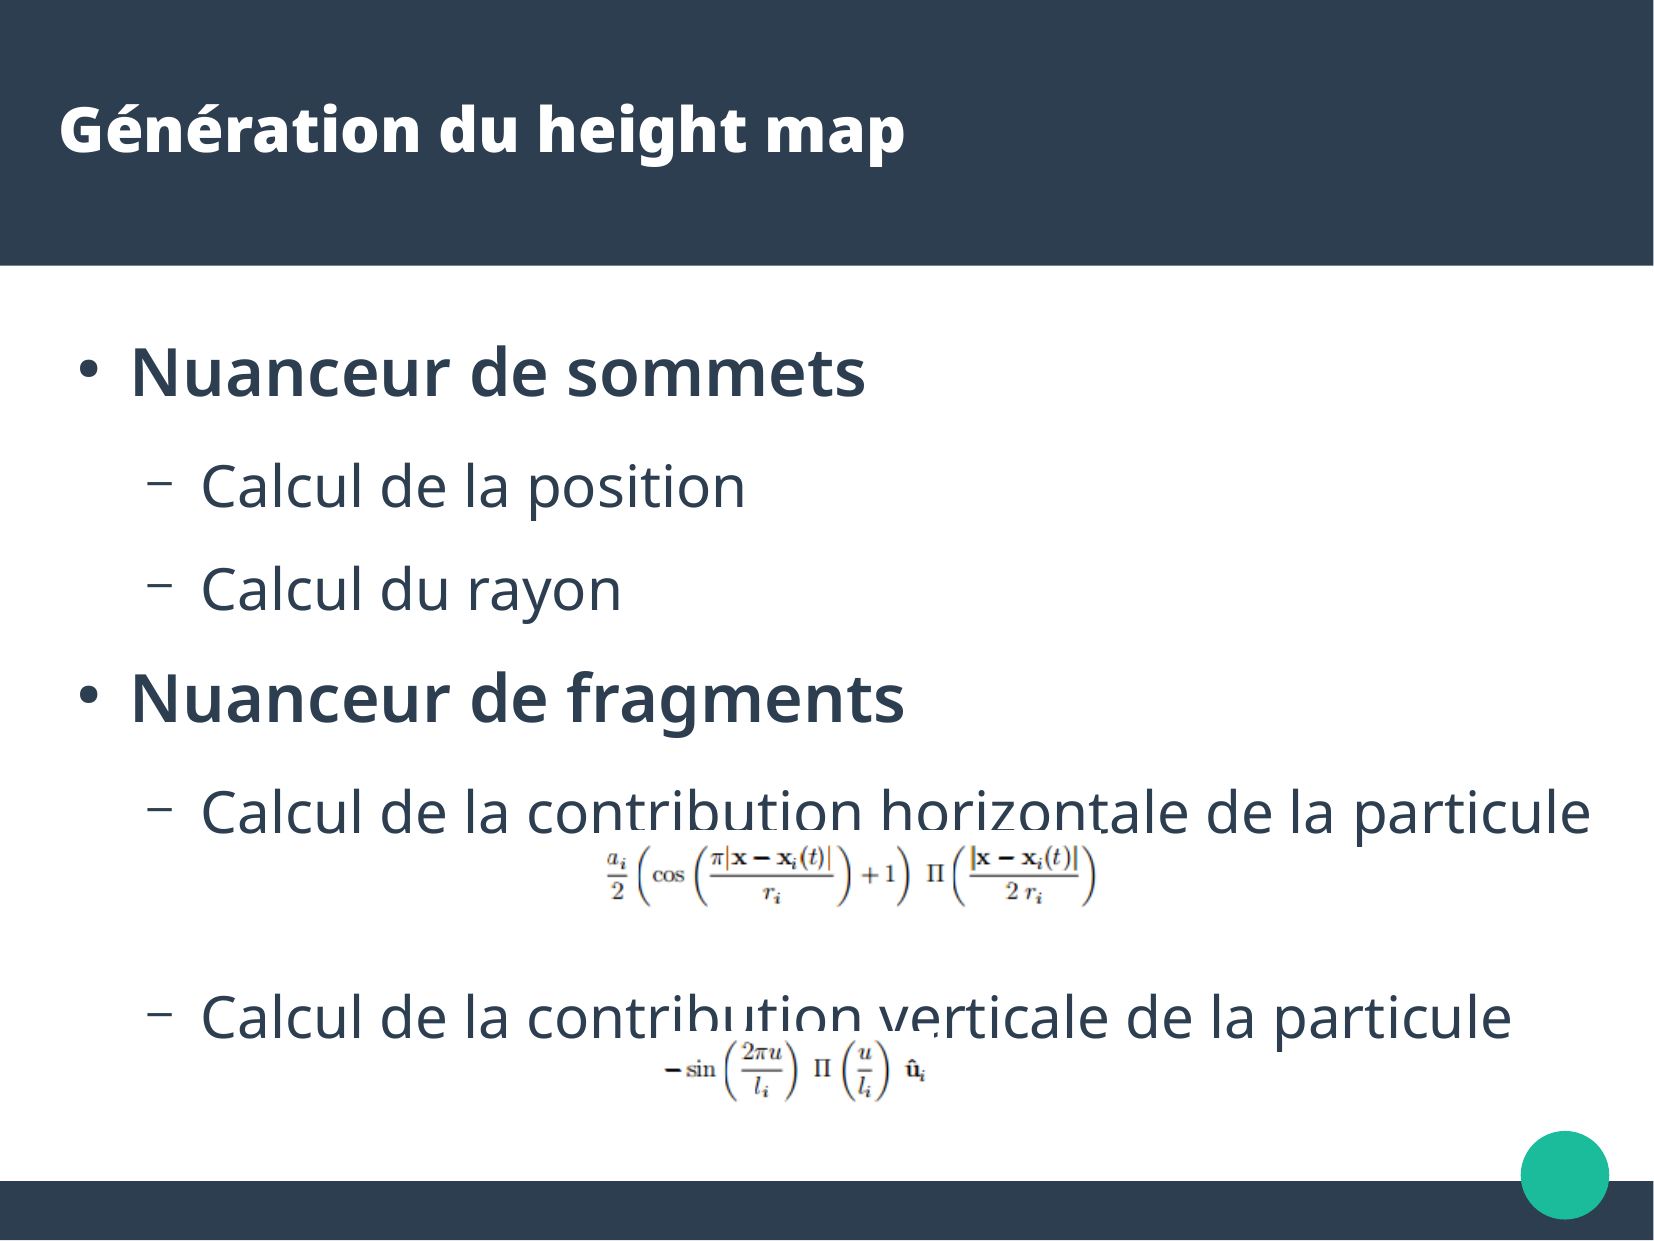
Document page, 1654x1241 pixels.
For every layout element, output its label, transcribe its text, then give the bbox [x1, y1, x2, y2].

picture [660, 1031, 934, 1111]
picture [600, 830, 1101, 916]
title Génération du height map [59, 49, 1595, 207]
list Nuanceur de sommets Calcul de la position Calcul du rayon Nuanceur de fragments Calcul de la contribution horizontale de la particule Calcul de la contribution verticale de la particule [59, 324, 1595, 1152]
